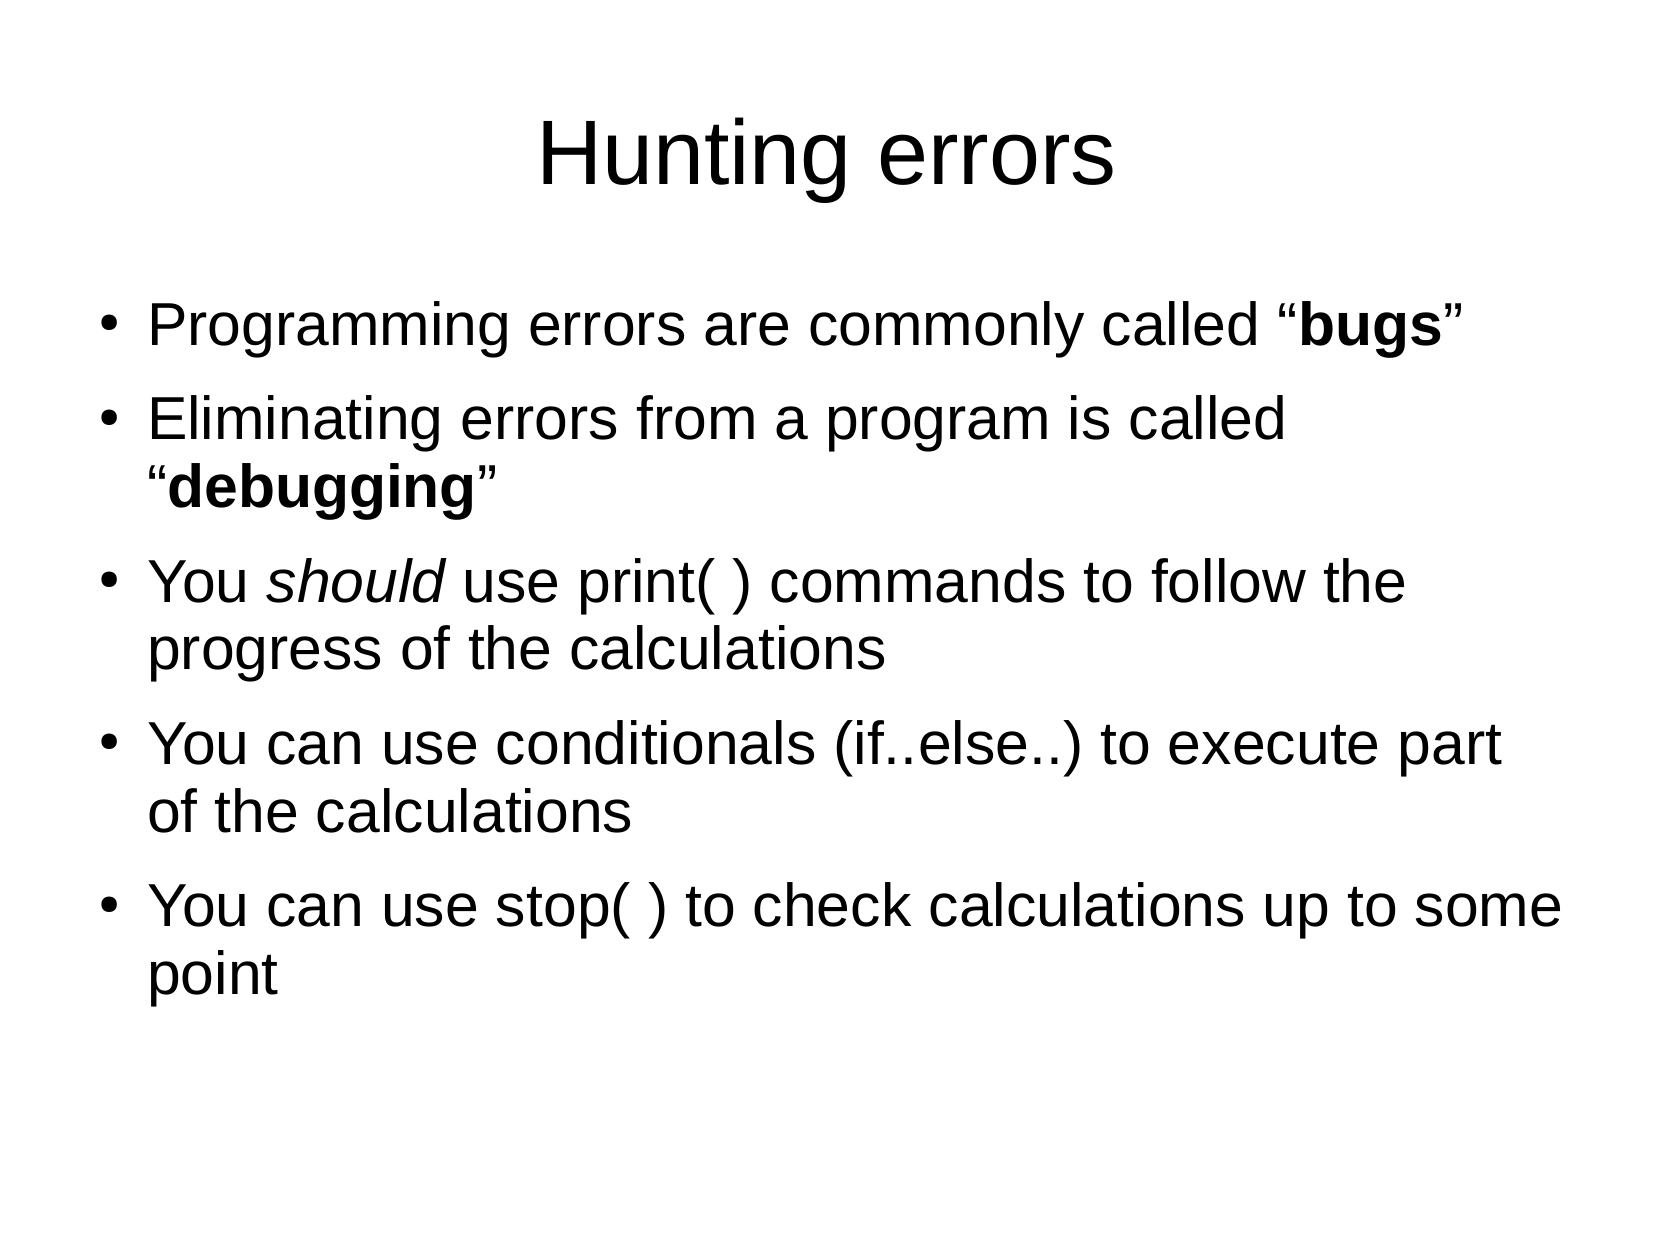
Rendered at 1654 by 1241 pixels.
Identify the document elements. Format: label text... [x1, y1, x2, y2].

list Programming errors are commonly called “bugs” Eliminating errors from a program is called “debugging” You should use print( ) commands to follow the progress of the calculations You can use conditionals (if..else..) to execute part of the calculations You can use stop( ) to check calculations up to some point [82, 290, 1571, 1010]
title Hunting errors [82, 49, 1571, 257]
